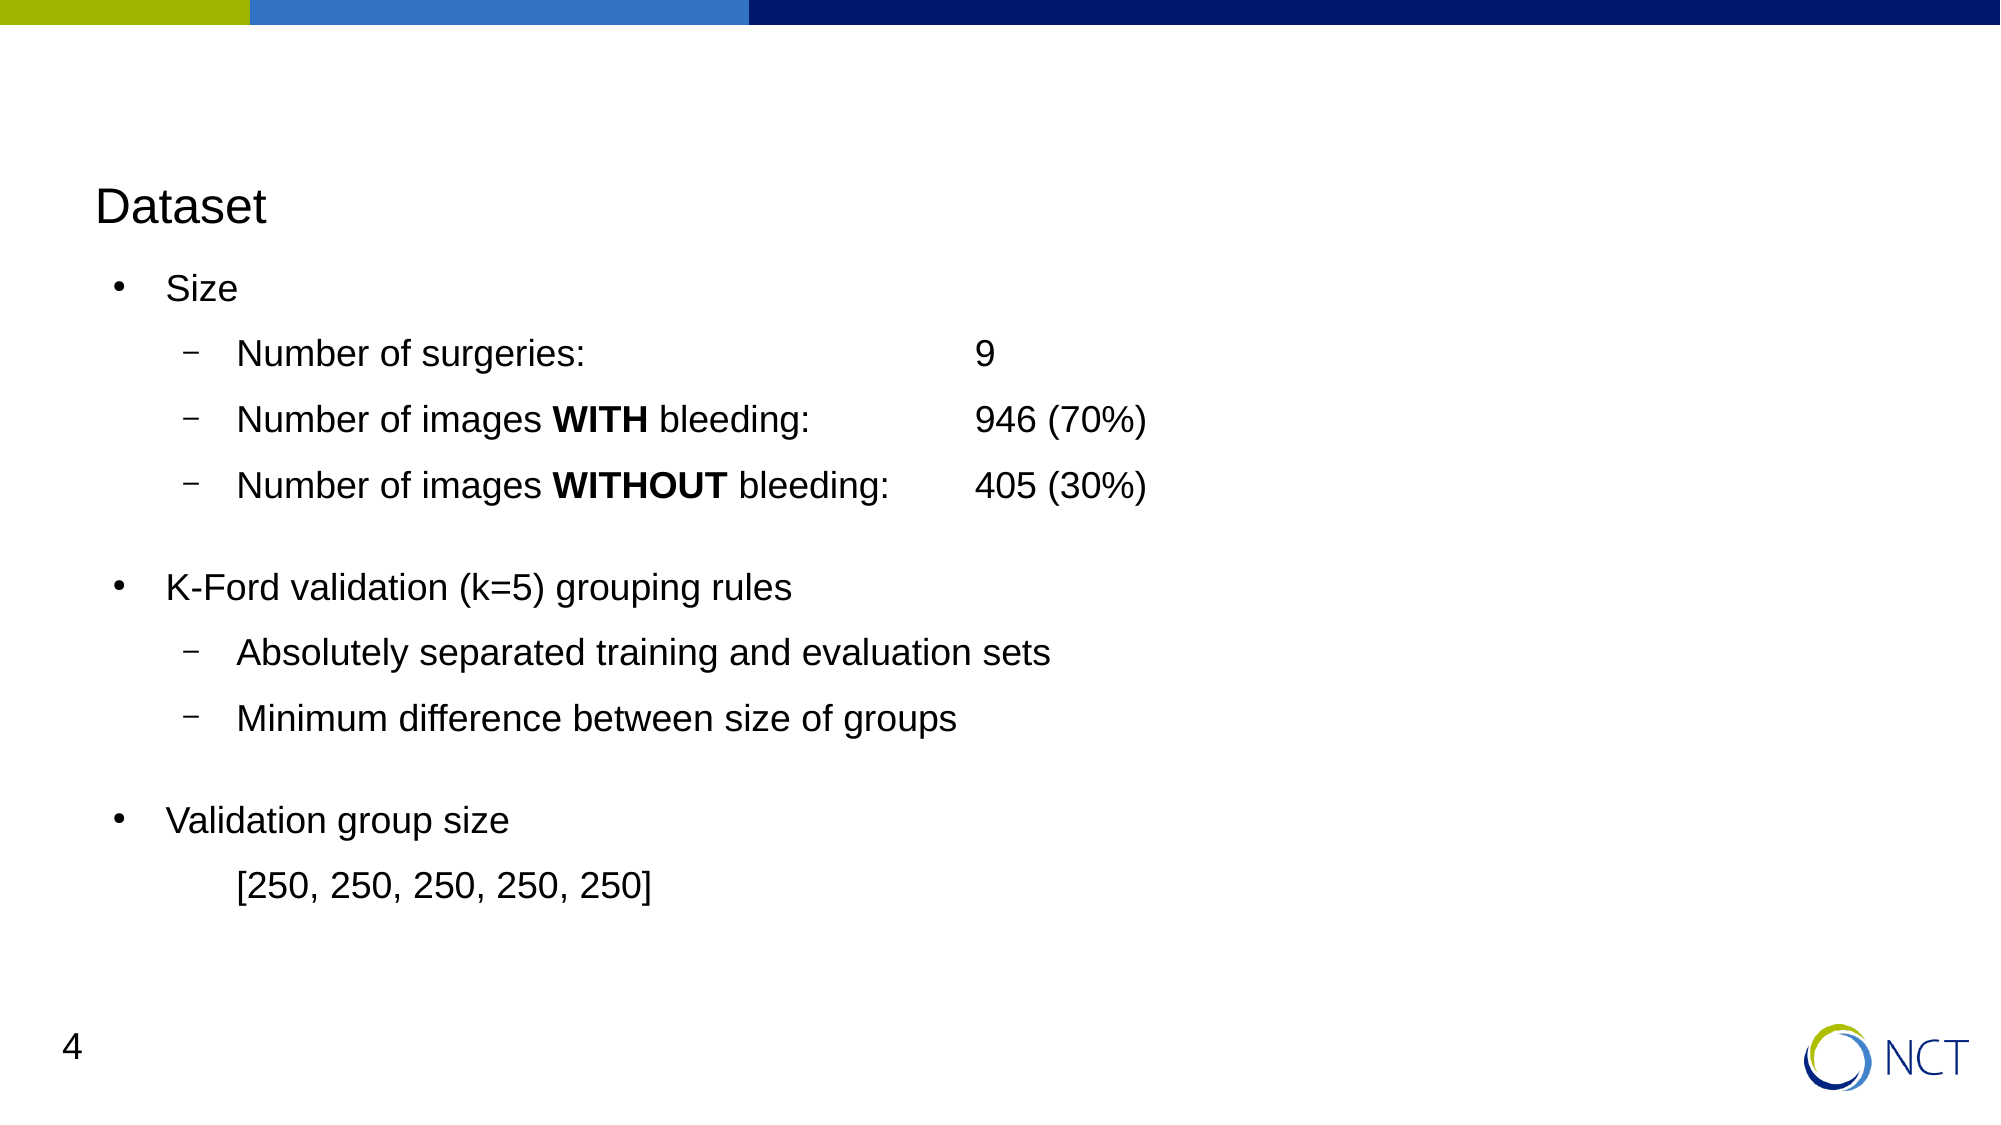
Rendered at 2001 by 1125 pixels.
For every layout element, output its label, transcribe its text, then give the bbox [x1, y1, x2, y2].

list Size Number of surgeries: 9 Number of images WITH bleeding: 946 (70%) Number of images WITHOUT bleeding: 405 (30%) K-Ford validation (k=5) grouping rules Absolutely separated training and evaluation sets Minimum difference between size of groups Validation group size [250, 250, 250, 250, 250] [94, 267, 1878, 946]
title Dataset [94, 112, 1886, 300]
picture [1804, 1024, 1969, 1091]
